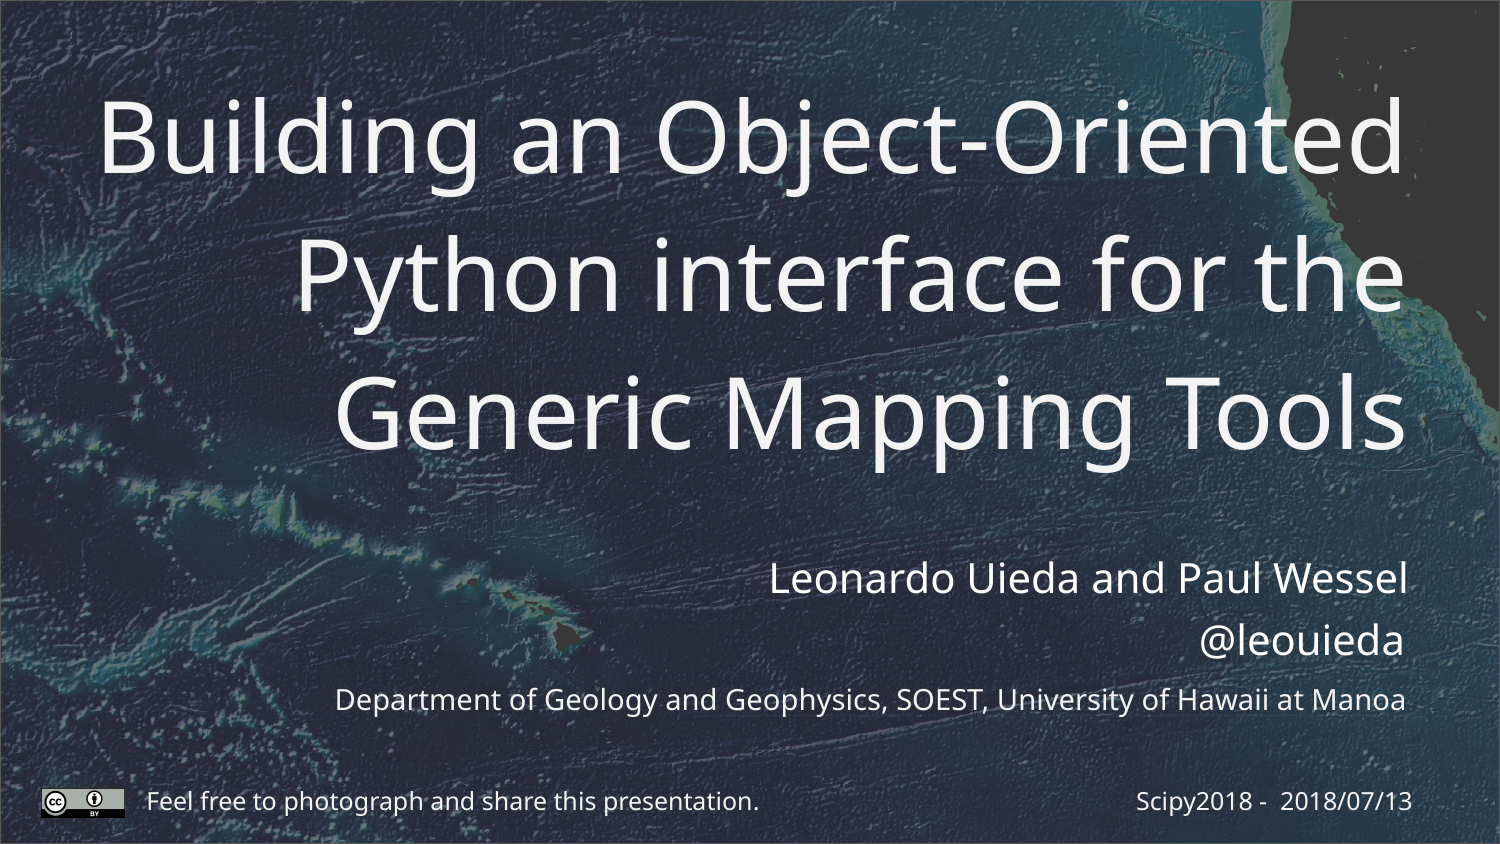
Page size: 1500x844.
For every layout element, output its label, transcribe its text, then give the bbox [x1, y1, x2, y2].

text_box [0, 0, 1500, 844]
title Building an Object-Oriented Python interface for the Generic Mapping Tools [26, 117, 1424, 408]
subtitle Scipy2018 - 2018/07/13 [1107, 770, 1429, 811]
picture [41, 788, 125, 818]
subtitle @leouieda [22, 598, 1421, 662]
subtitle Leonardo Uieda and Paul Wessel [26, 536, 1424, 599]
subtitle Department of Geology and Geophysics, SOEST, University of Hawaii at Manoa [24, 666, 1423, 729]
subtitle Feel free to photograph and share this presentation. [131, 770, 1107, 811]
